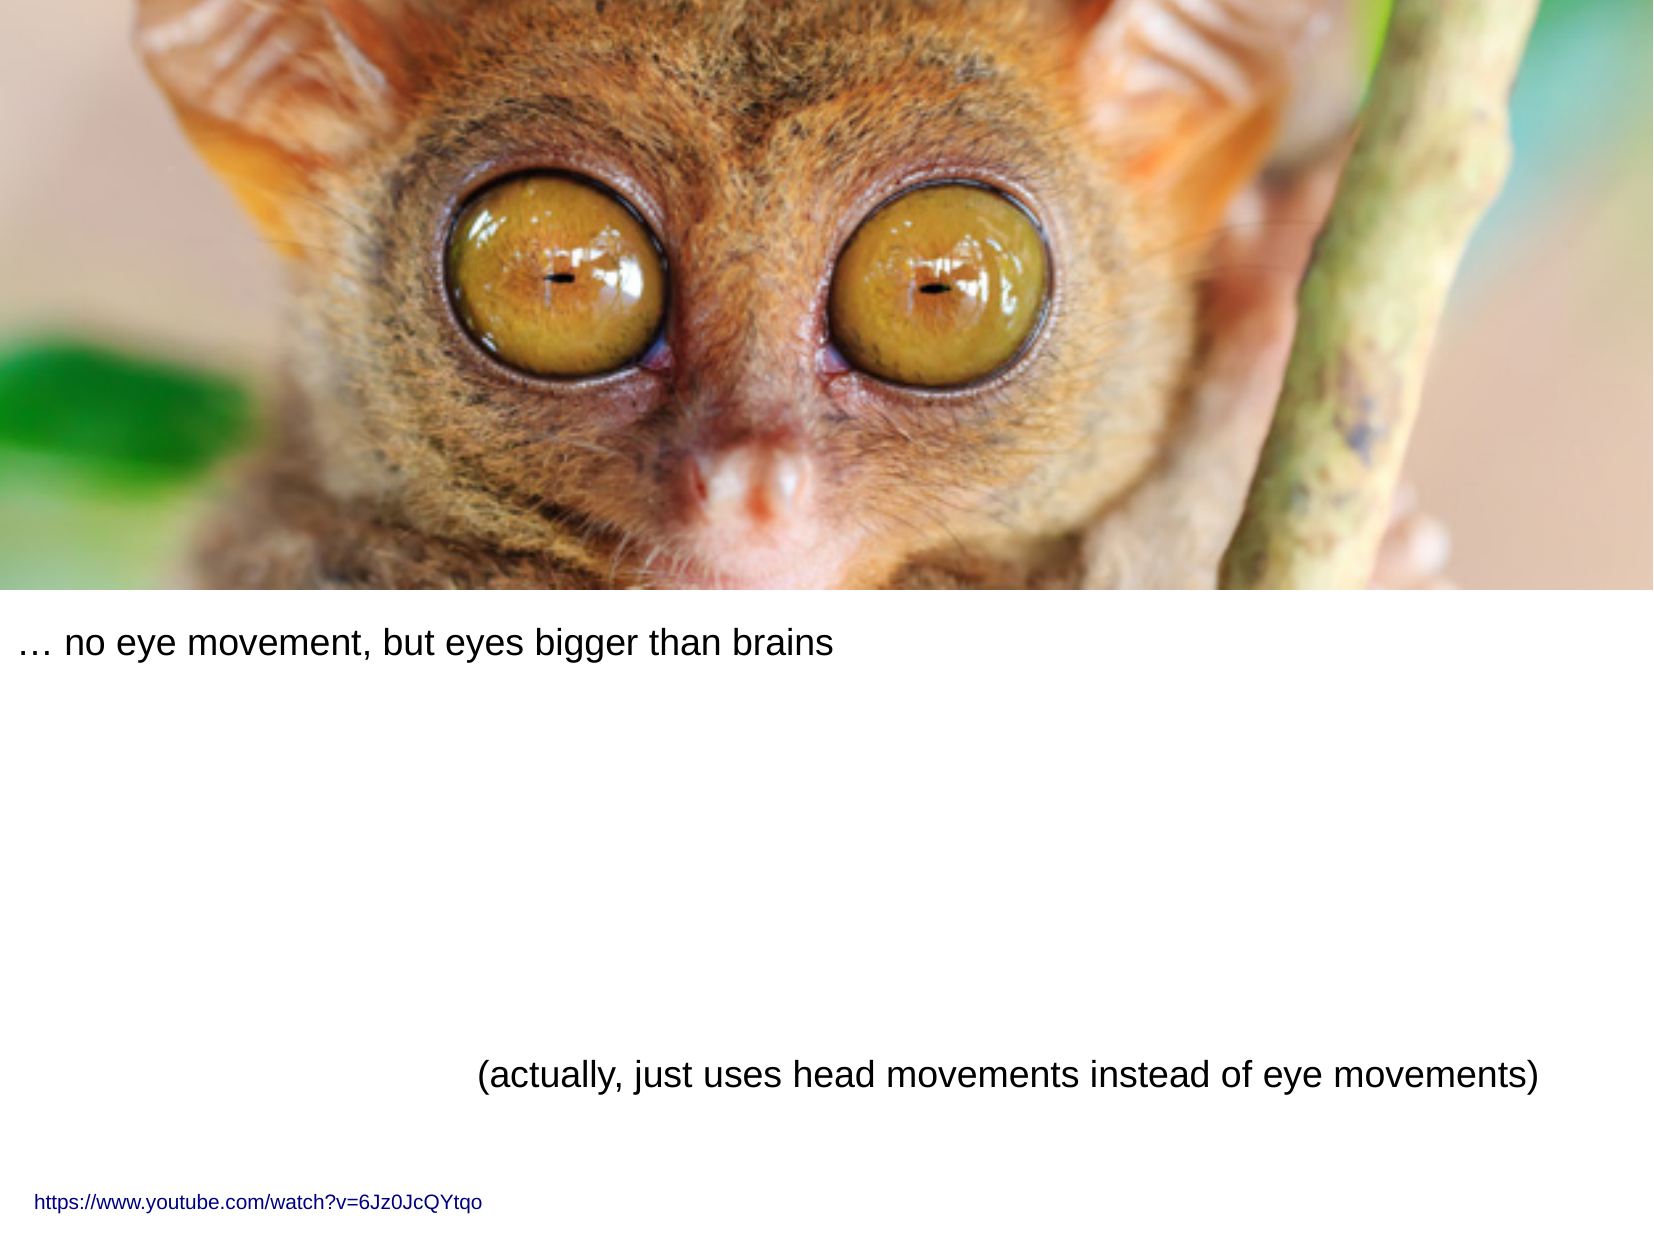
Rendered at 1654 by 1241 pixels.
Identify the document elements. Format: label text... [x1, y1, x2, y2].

text_box https://www.youtube.com/watch?v=6Jz0JcQYtqo [19, 1183, 498, 1222]
picture [0, 0, 1653, 590]
text_box … no eye movement, but eyes bigger than brains [1, 613, 1539, 671]
text_box (actually, just uses head movements instead of eye movements) [462, 1045, 1601, 1103]
